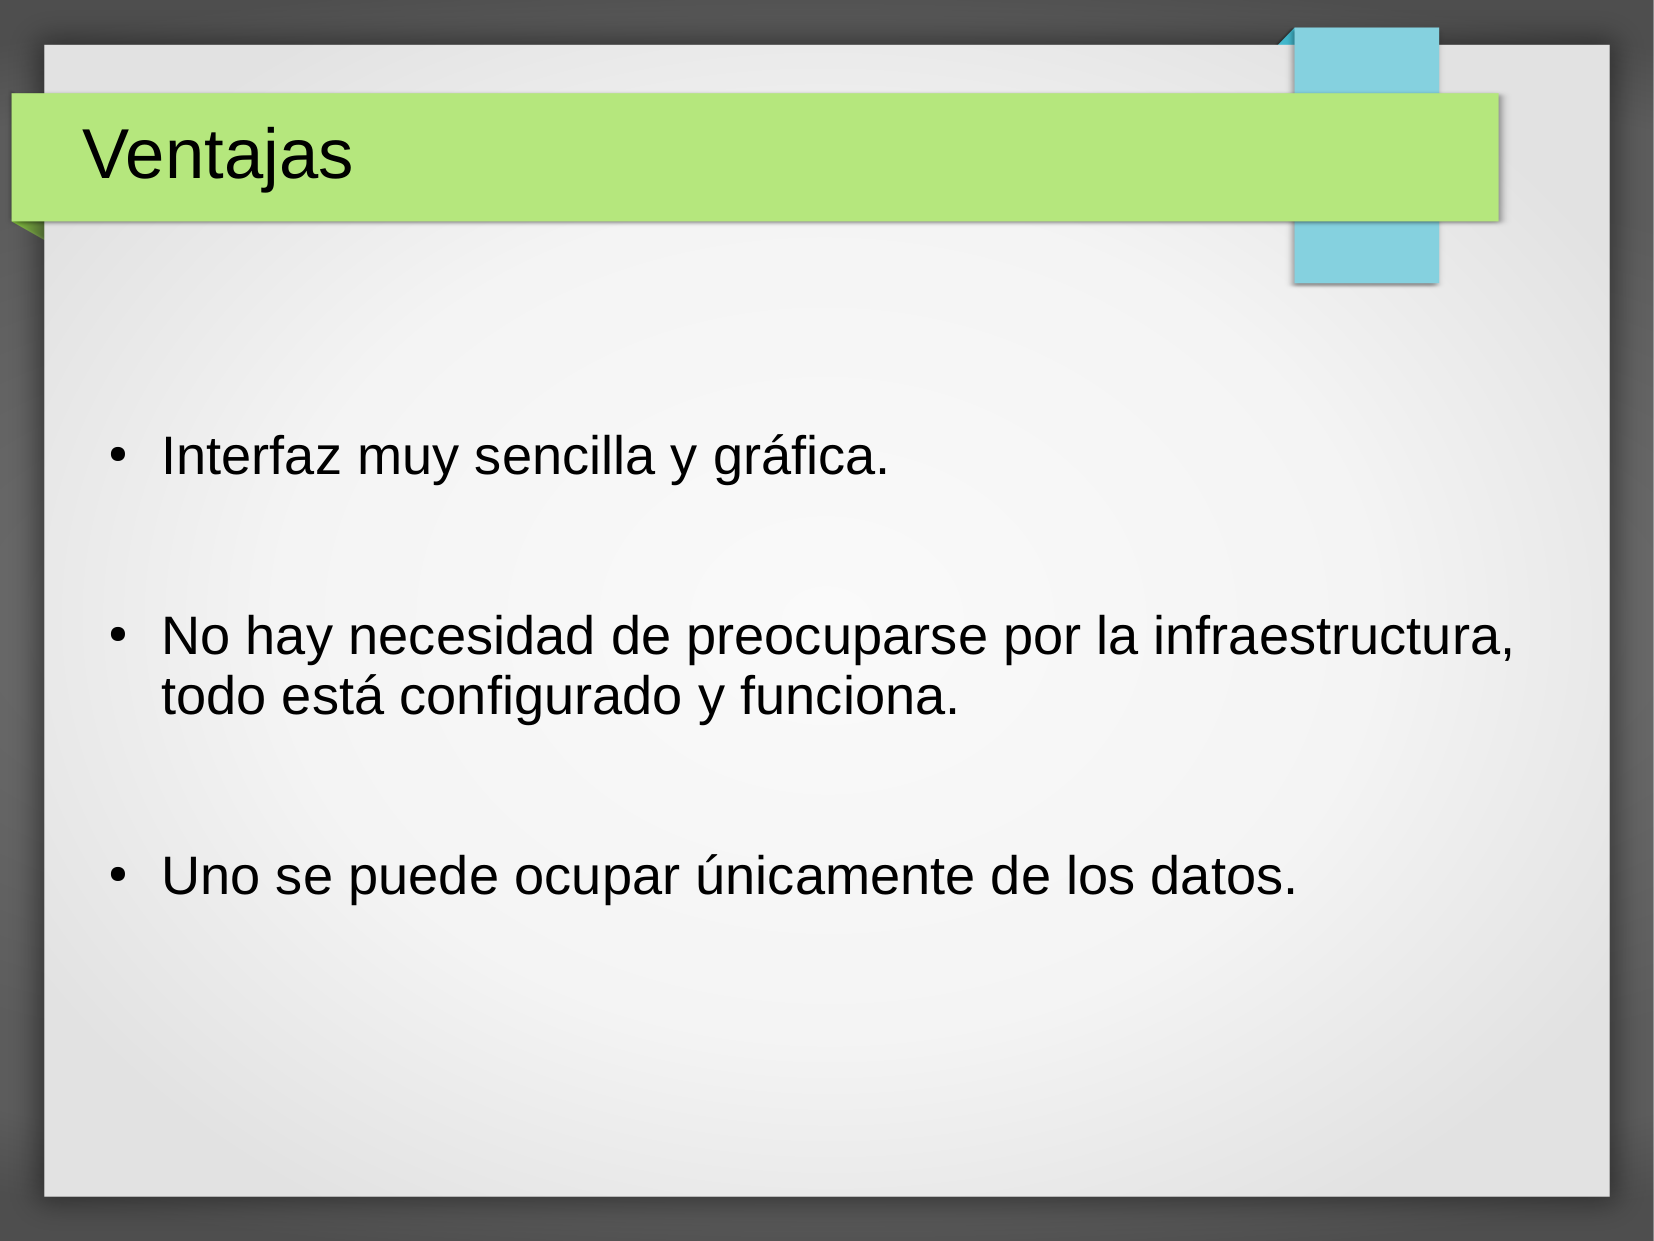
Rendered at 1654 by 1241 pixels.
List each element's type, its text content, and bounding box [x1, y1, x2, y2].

list Interfaz muy sencilla y gráfica. No hay necesidad de preocuparse por la infraestructura, todo está configurado y funciona. Uno se puede ocupar únicamente de los datos. [90, 425, 1563, 925]
picture [0, 0, 1654, 1241]
title Ventajas [82, 94, 1264, 213]
